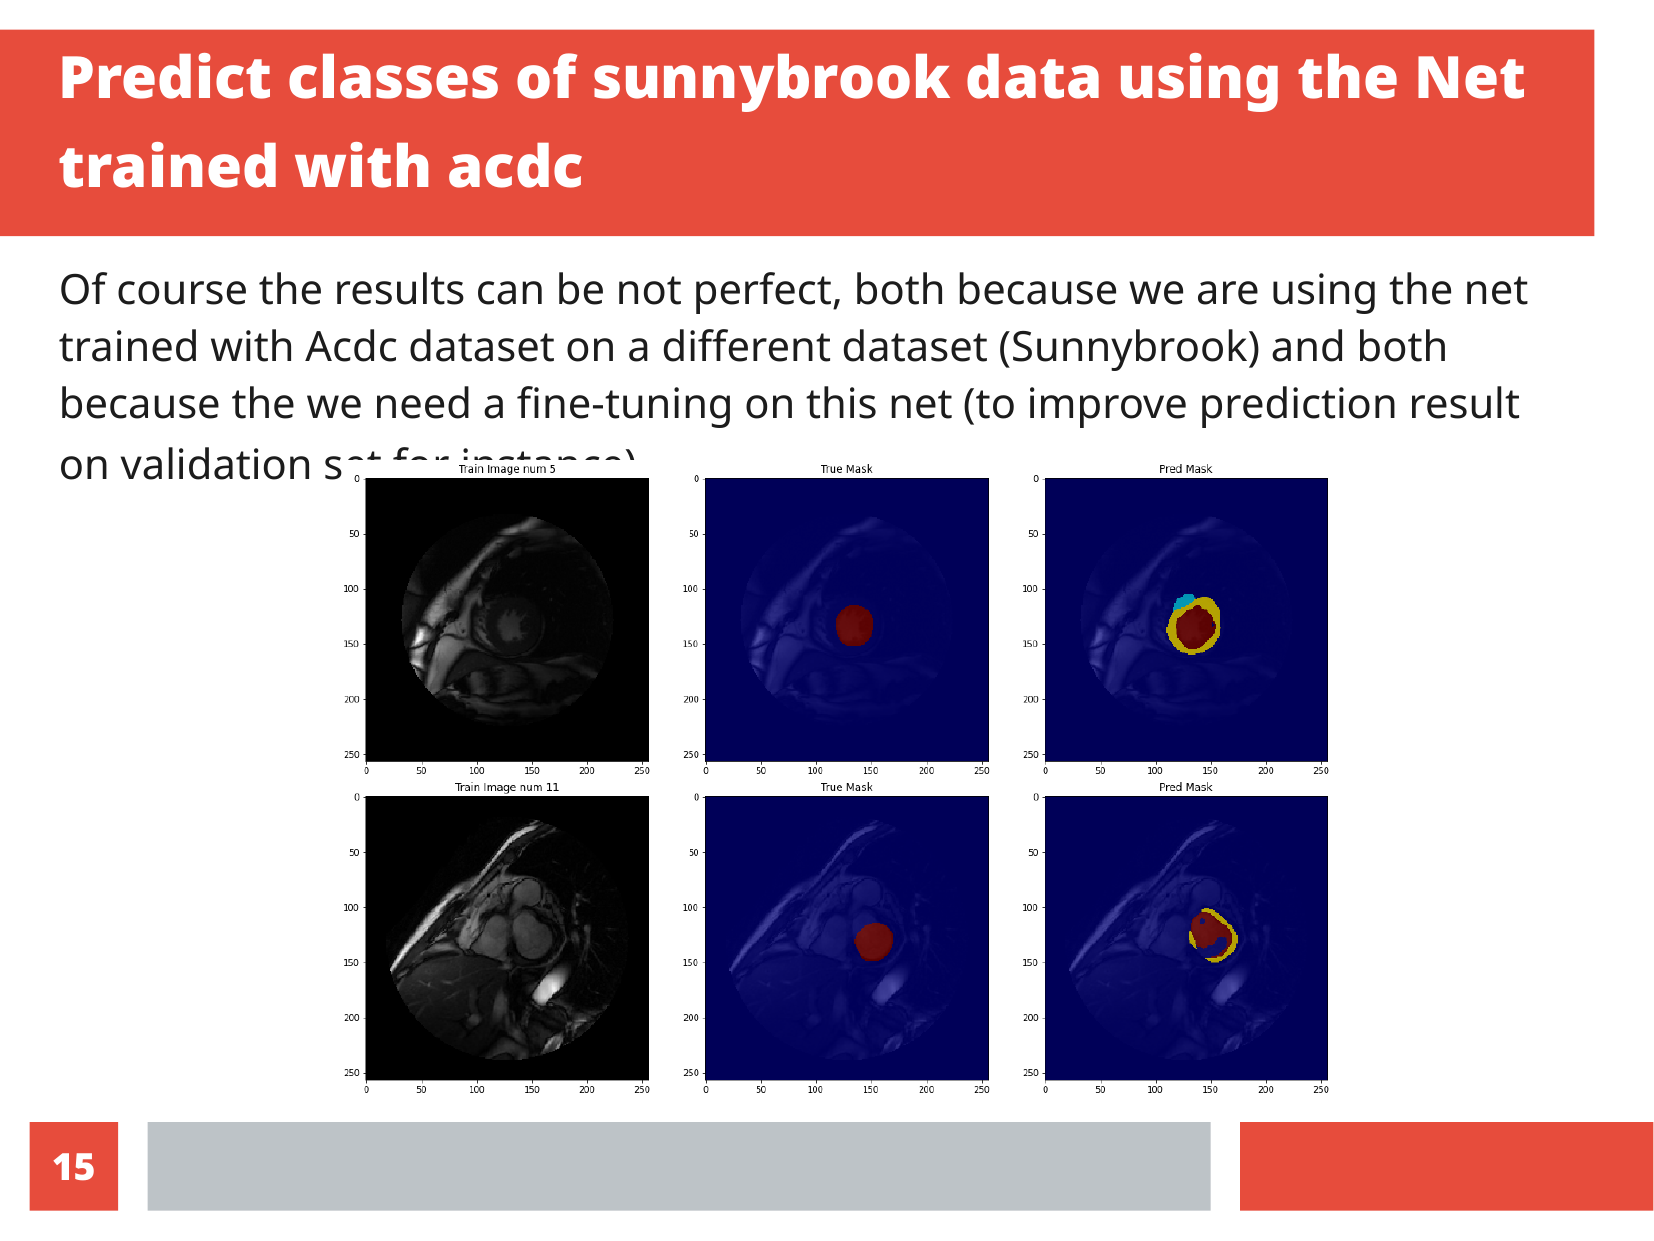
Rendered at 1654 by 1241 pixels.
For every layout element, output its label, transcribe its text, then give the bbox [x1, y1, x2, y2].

list Of course the results can be not perfect, both because we are using the net trained with Acdc dataset on a different dataset (Sunnybrook) and both because the we need a fine-tuning on this net (to improve prediction result on validation set for instance) [59, 259, 1565, 1028]
picture [342, 460, 1335, 1099]
title Predict classes of sunnybrook data using the Net trained with acdc [59, 59, 1595, 207]
